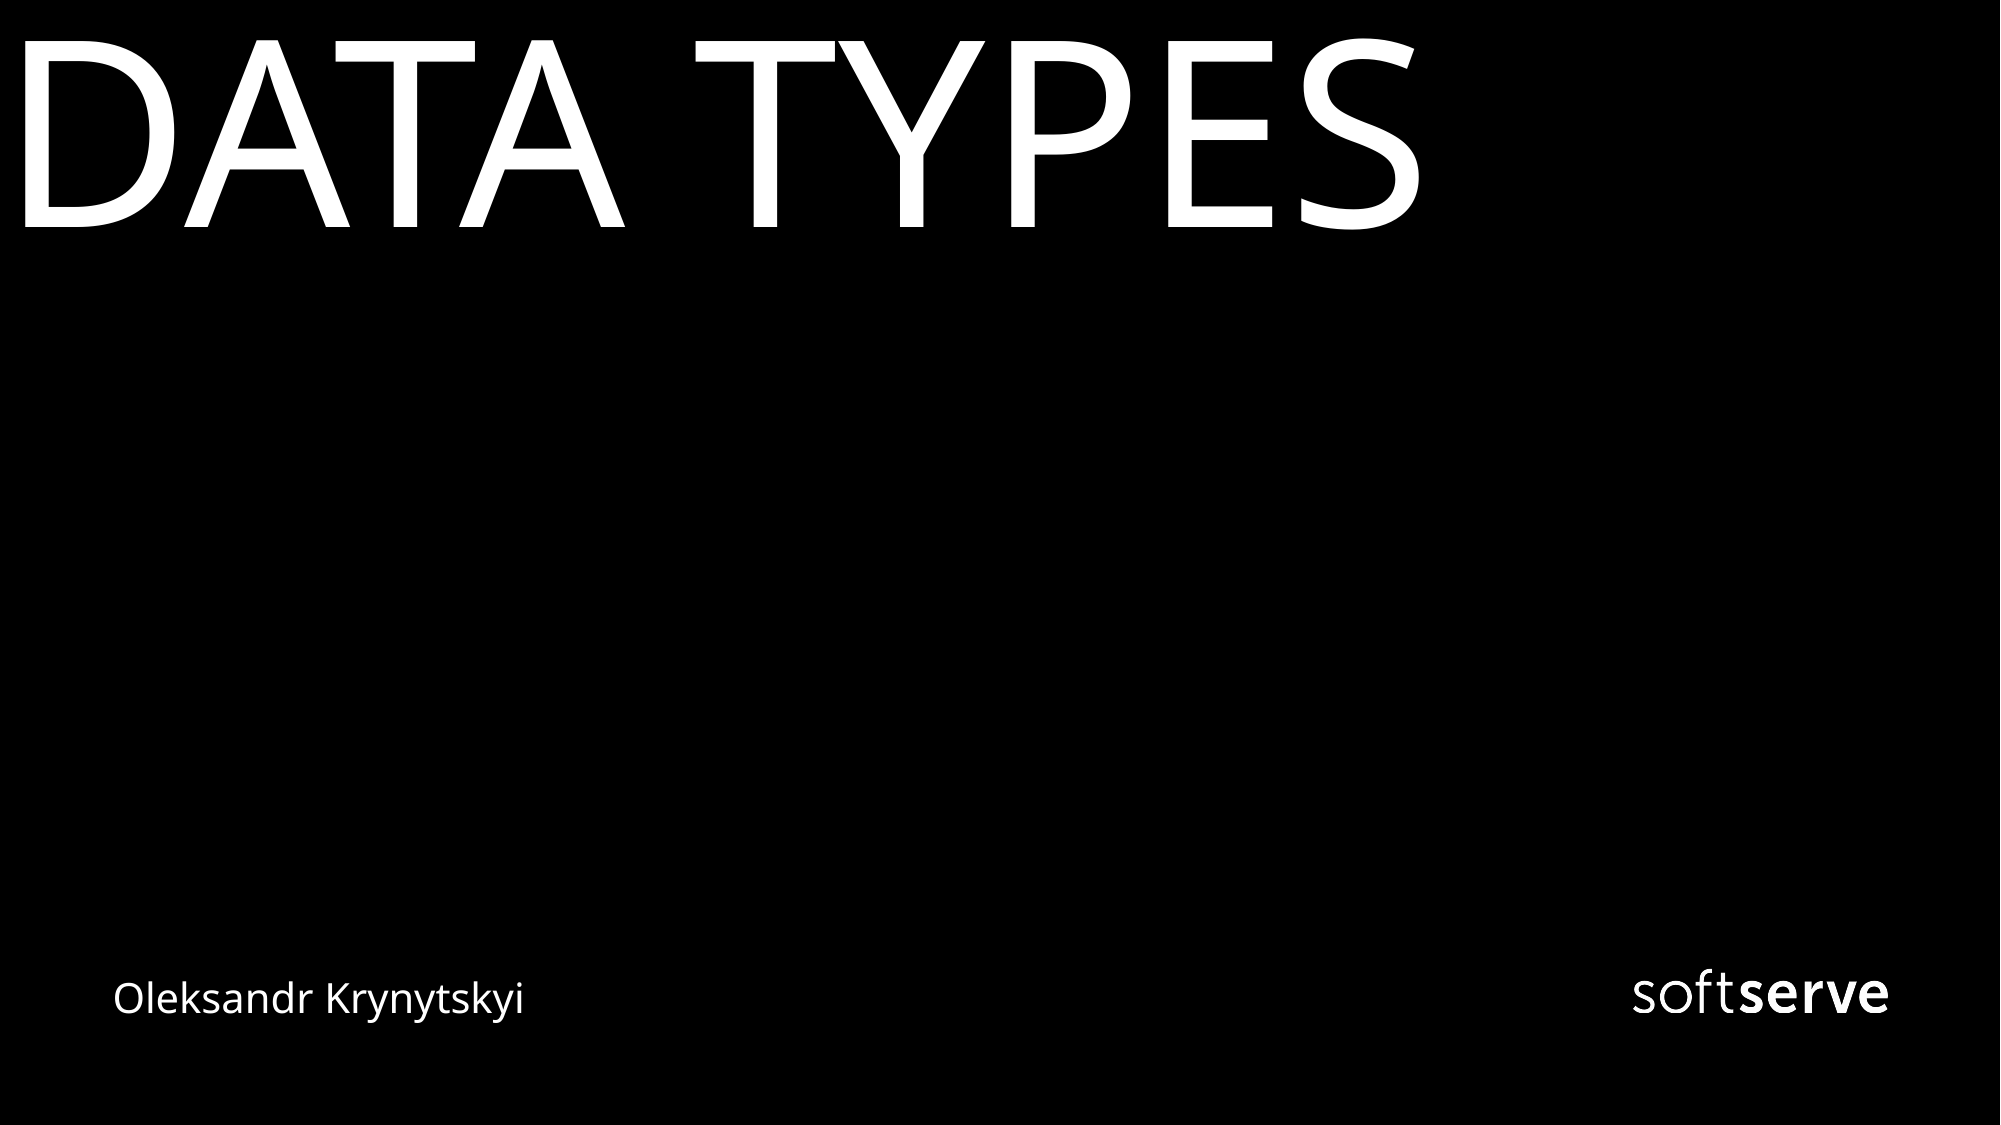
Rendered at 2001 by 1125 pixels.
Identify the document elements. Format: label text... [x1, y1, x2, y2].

list Oleksandr Krynytskyi [112, 970, 682, 1019]
title DATA TYPES [0, 0, 2000, 788]
picture [1633, 968, 1888, 1013]
